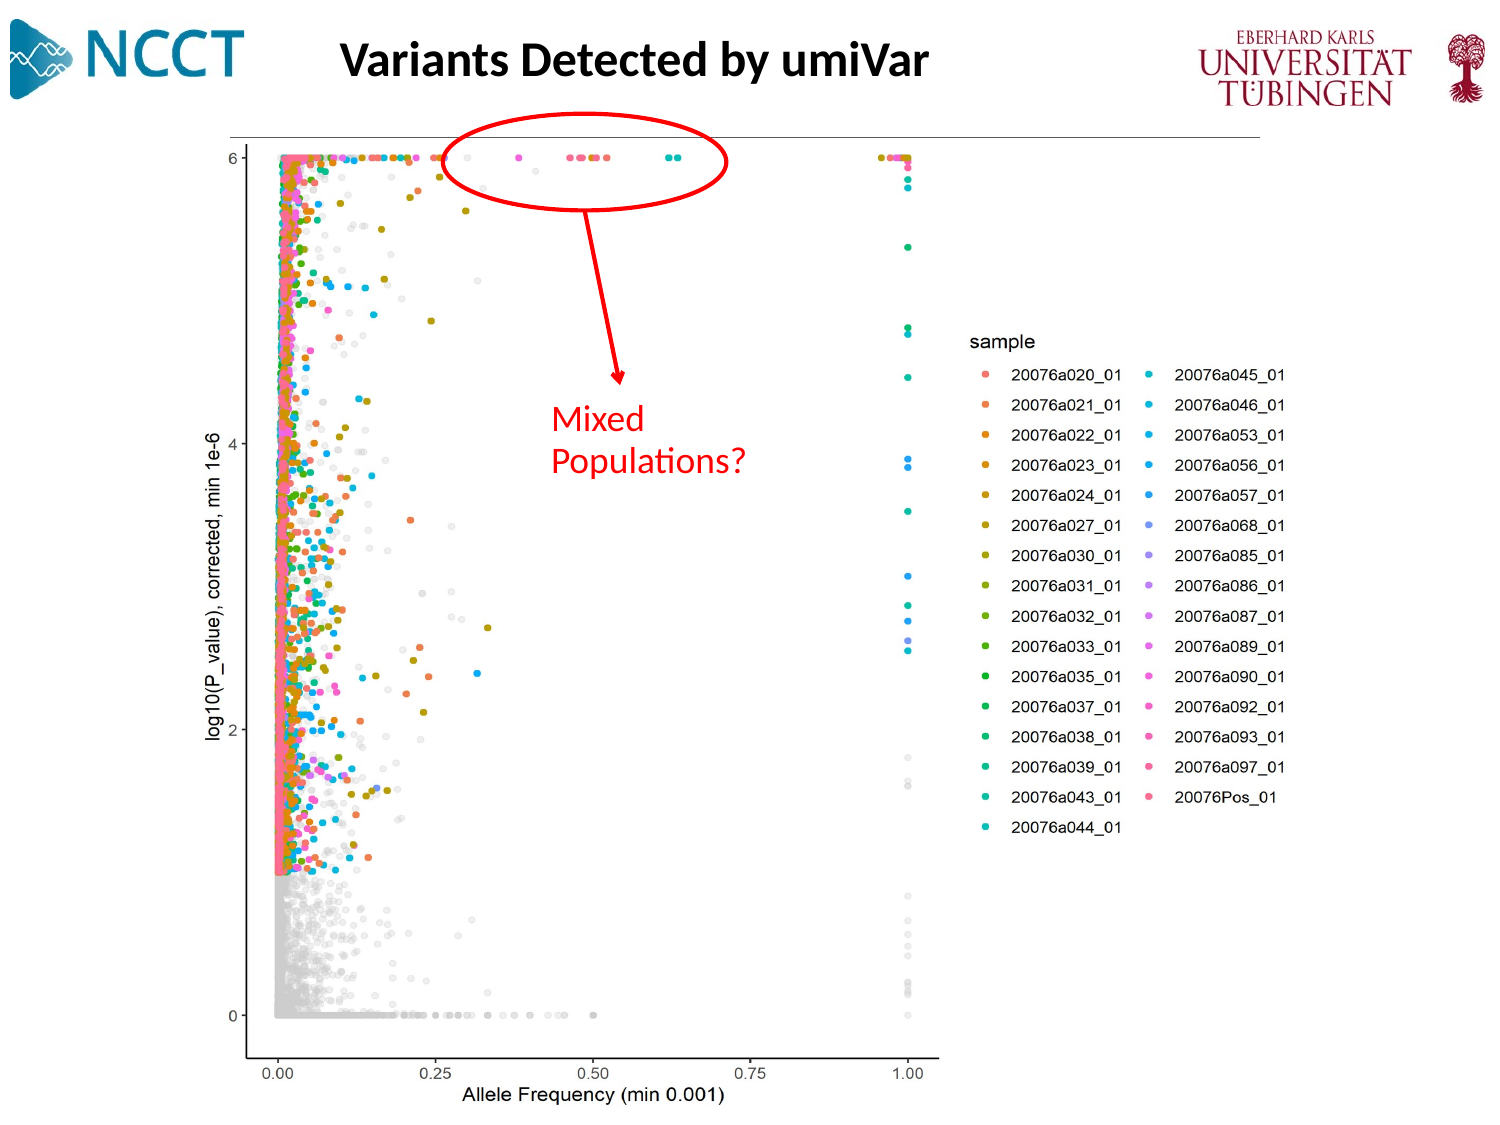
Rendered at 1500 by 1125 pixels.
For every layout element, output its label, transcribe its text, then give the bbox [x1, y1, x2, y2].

picture [194, 144, 1306, 1114]
text_box Variants Detected by umiVar [324, 19, 1117, 94]
picture [446, 144, 724, 208]
picture [1198, 30, 1485, 106]
picture [10, 19, 245, 102]
text_box Mixed Populations? [551, 397, 833, 488]
